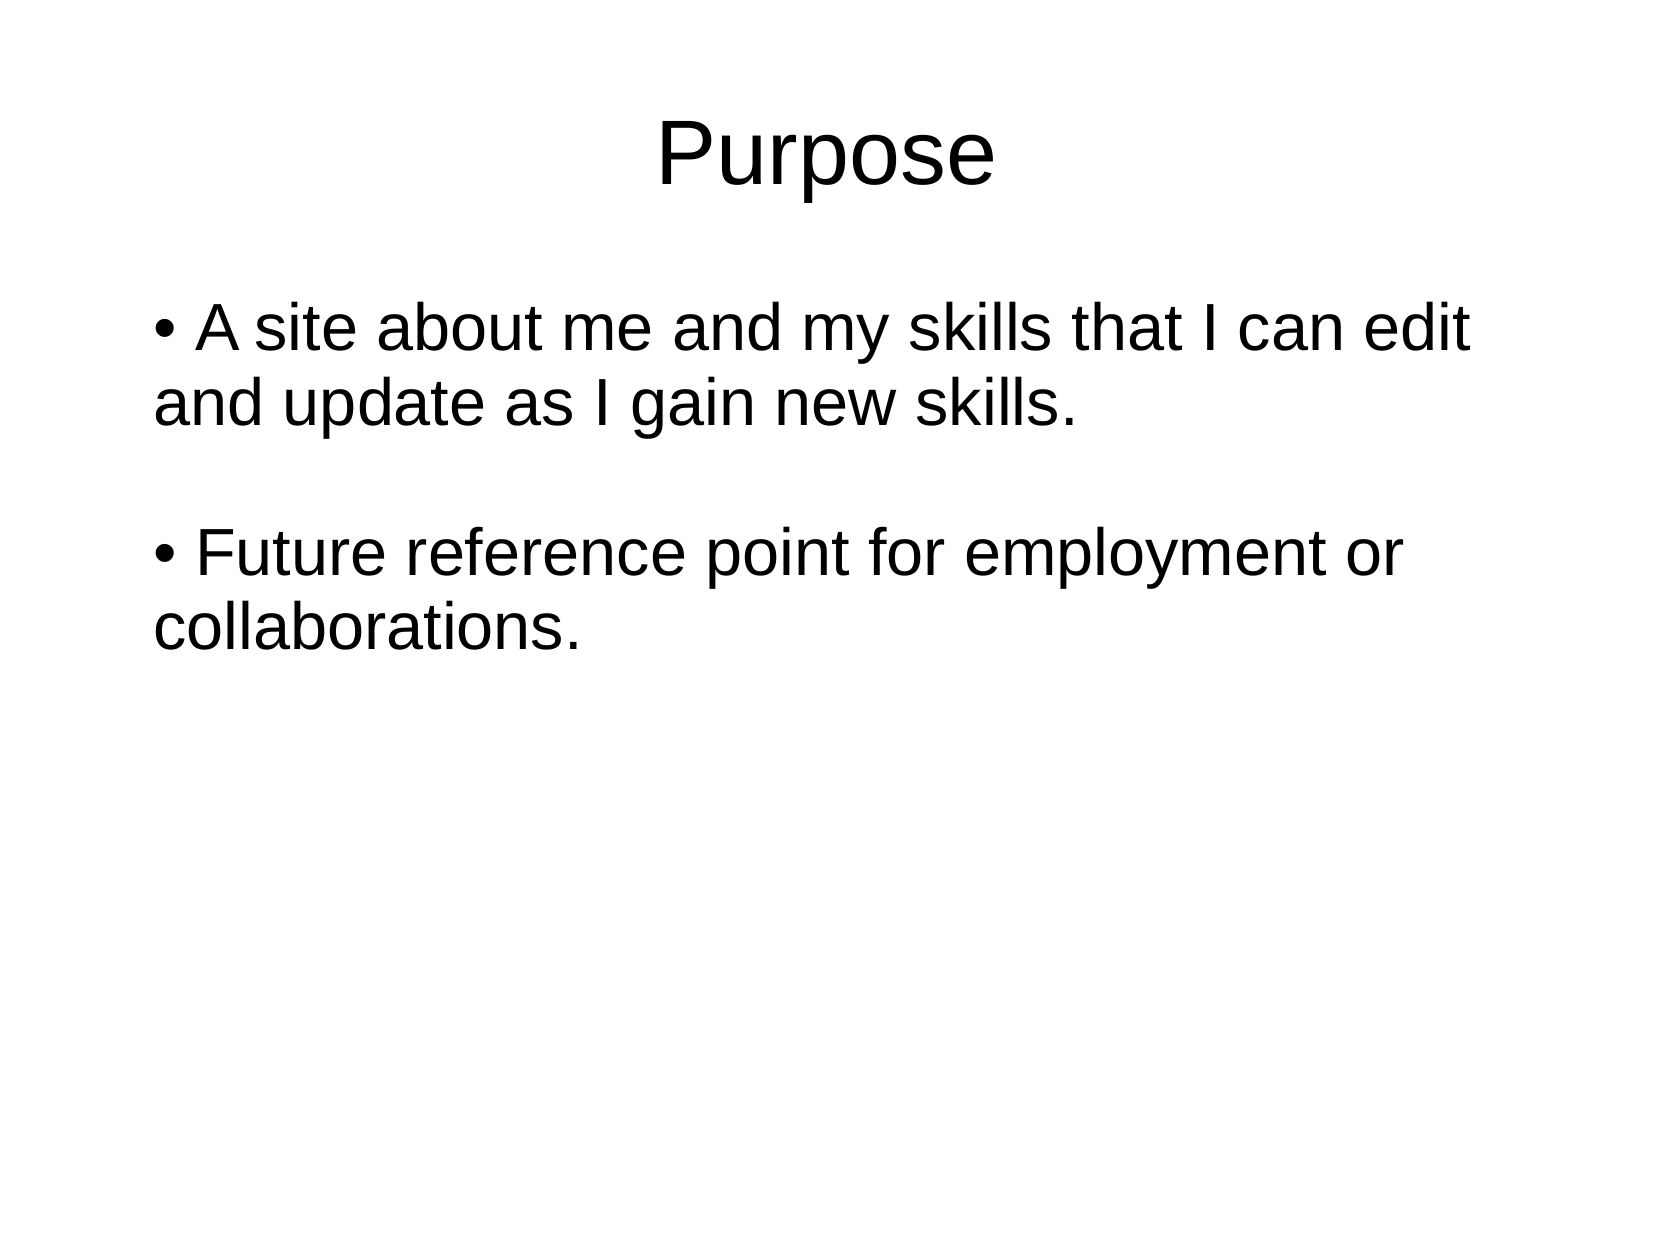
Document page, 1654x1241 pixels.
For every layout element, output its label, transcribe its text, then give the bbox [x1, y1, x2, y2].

list • A site about me and my skills that I can edit and update as I gain new skills. • Future reference point for employment or collaborations. [82, 290, 1571, 1109]
title Purpose [82, 49, 1571, 257]
